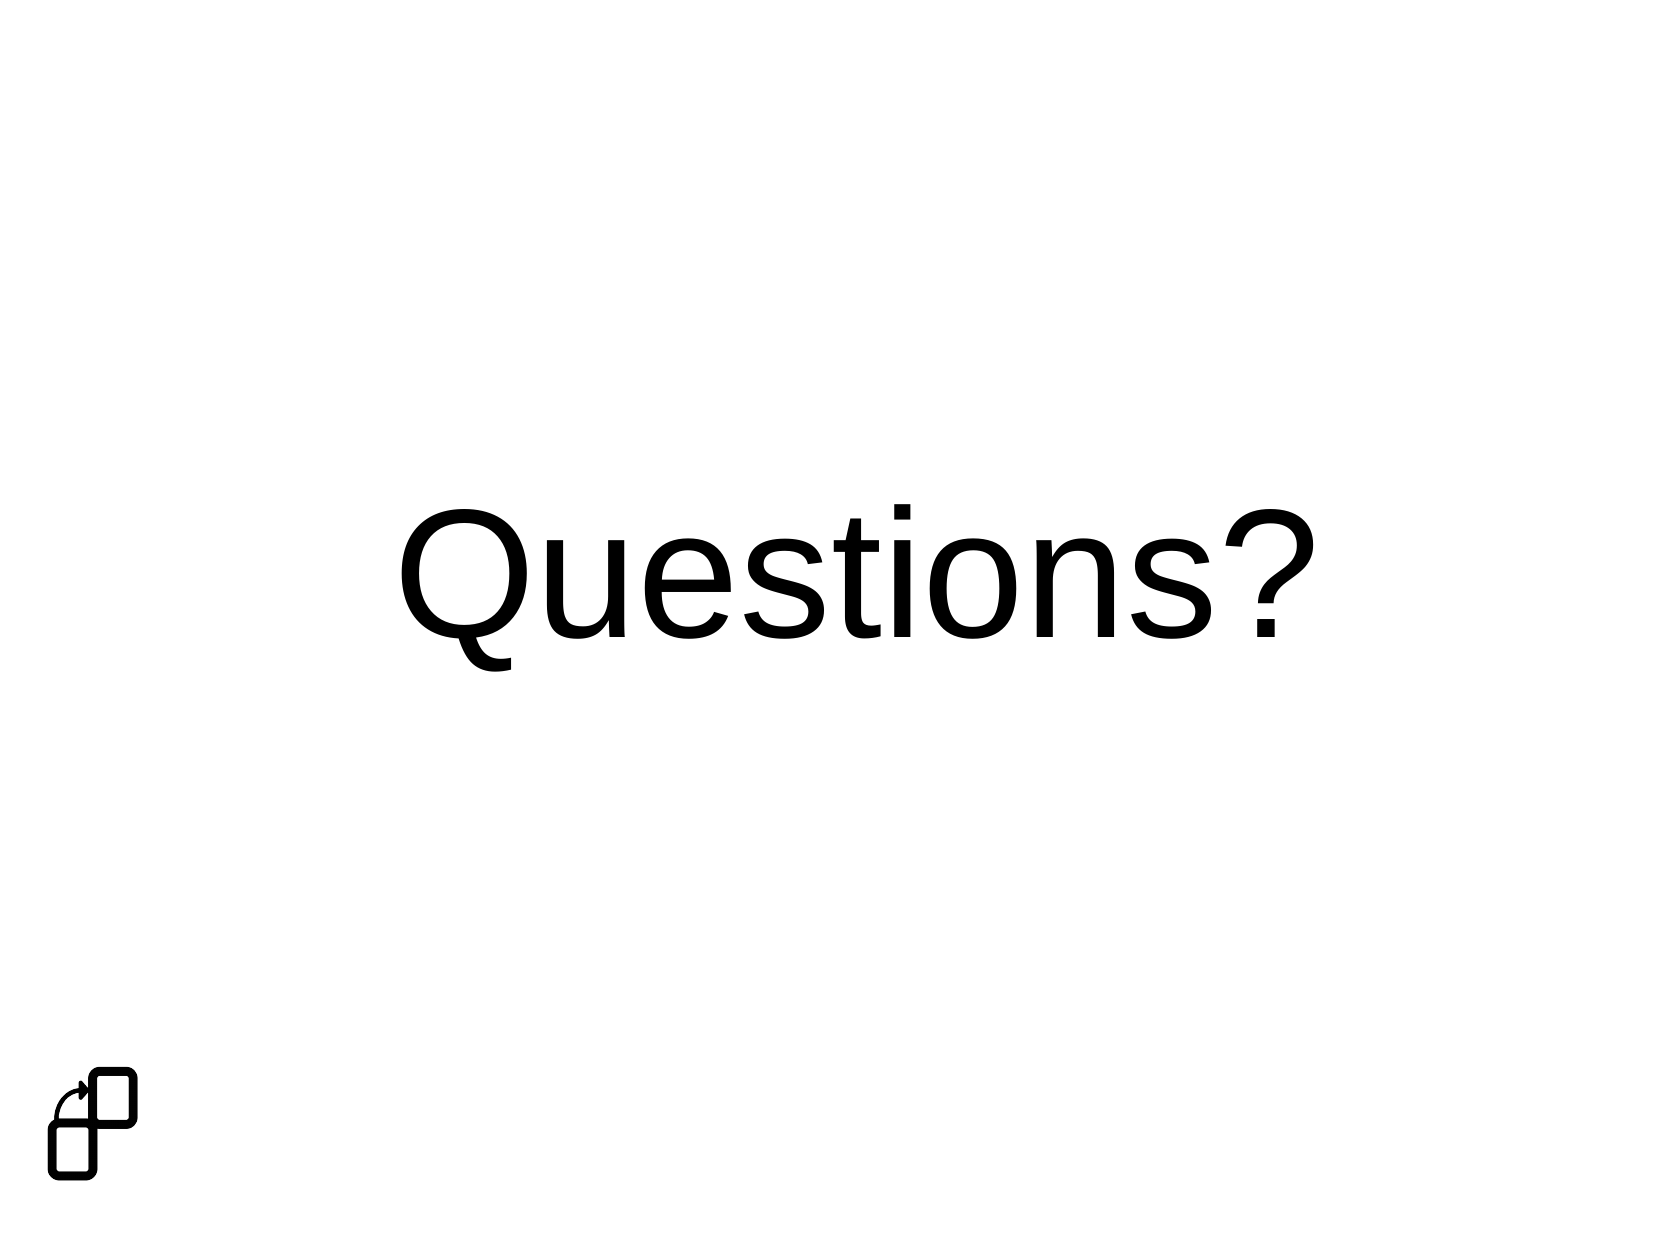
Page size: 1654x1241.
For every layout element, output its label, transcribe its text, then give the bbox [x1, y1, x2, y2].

picture [30, 1062, 153, 1186]
title Questions? [113, 453, 1602, 676]
